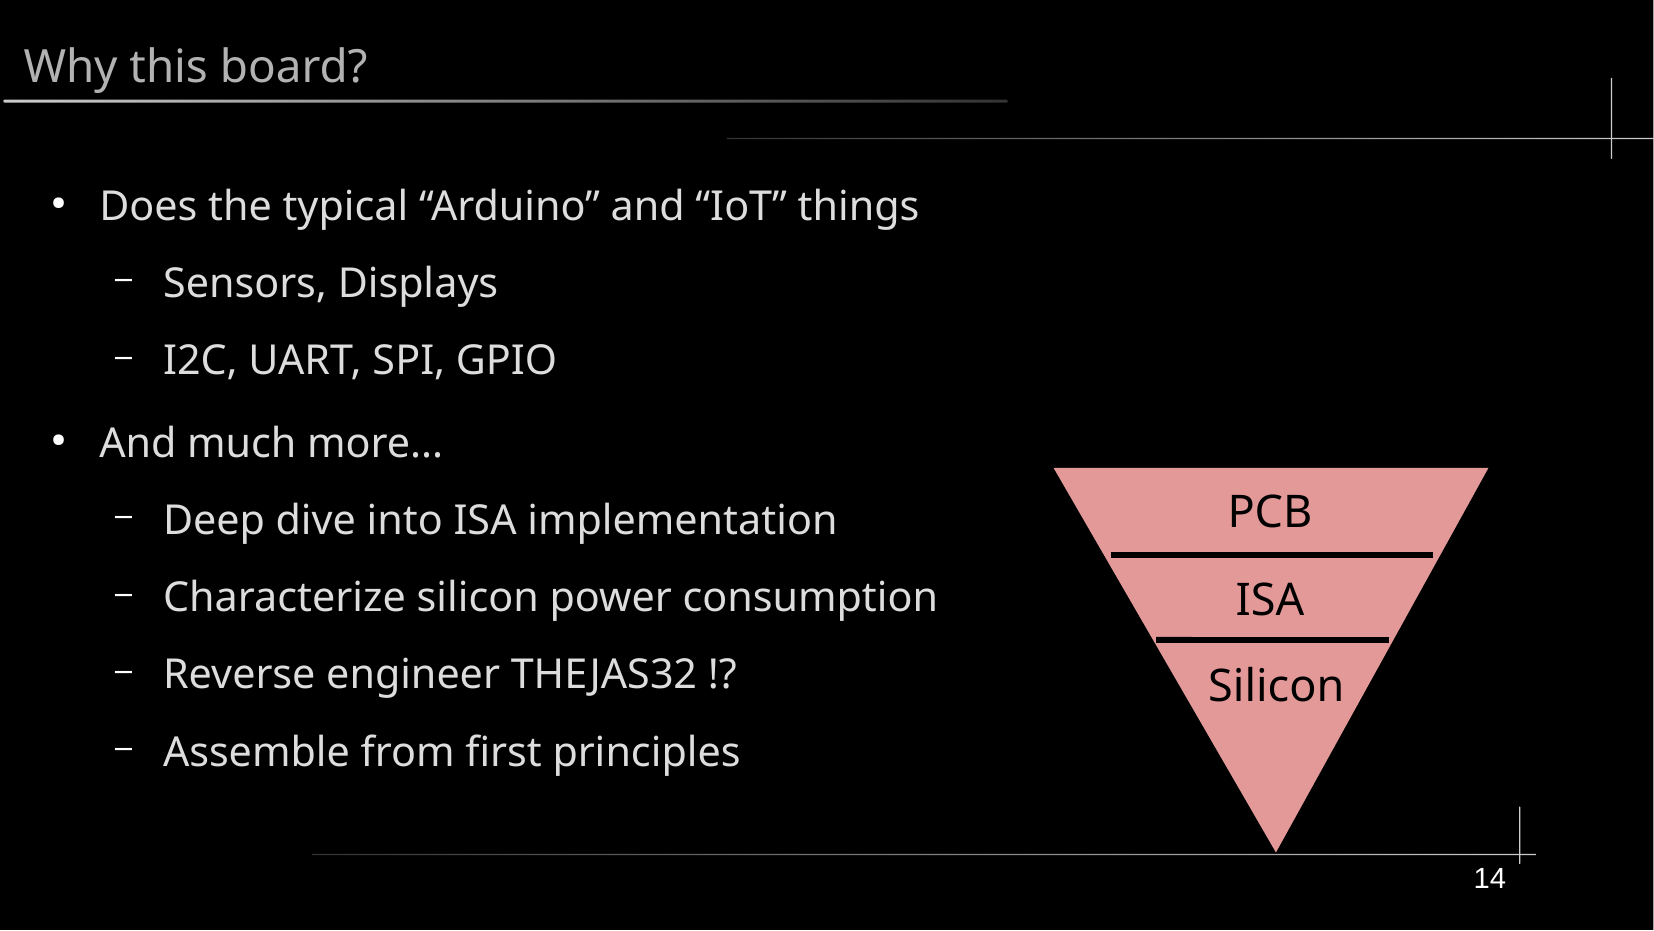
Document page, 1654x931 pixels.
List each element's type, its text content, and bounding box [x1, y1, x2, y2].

title Why this board? [23, 11, 1589, 119]
picture [1038, 427, 1504, 894]
list Does the typical “Arduino” and “IoT” things Sensors, Displays I2C, UART, SPI, GPIO And much more... Deep dive into ISA implementation Characterize silicon power consumption Reverse engineer THEJAS32 !? Assemble from first principles [35, 176, 1051, 788]
